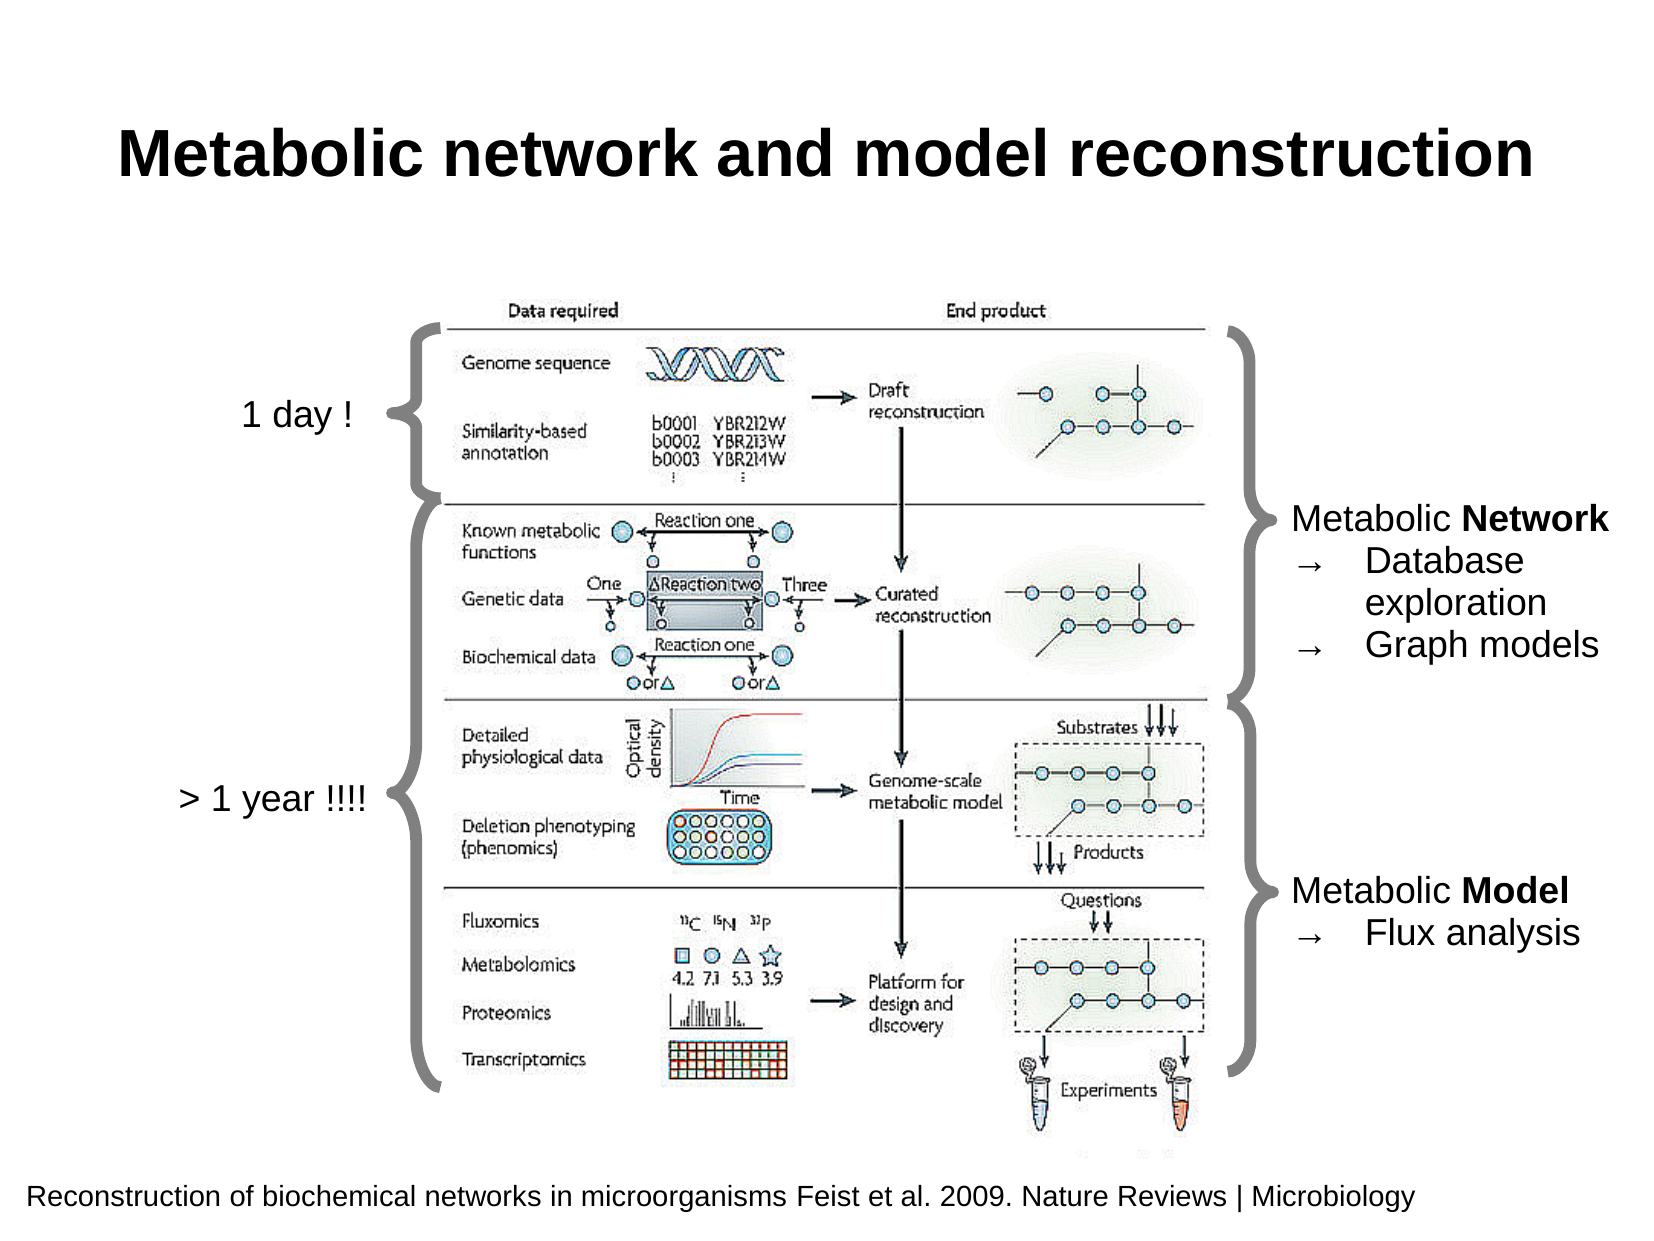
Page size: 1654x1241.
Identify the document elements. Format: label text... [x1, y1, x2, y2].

text_box > 1 year !!!! [163, 769, 383, 827]
title Metabolic network and model reconstruction [82, 49, 1571, 257]
text_box Reconstruction of biochemical networks in microorganisms Feist et al. 2009. Nature Reviews | Microbiology [11, 1169, 1654, 1241]
text_box Metabolic Model → Flux analysis [1276, 861, 1596, 961]
text_box 1 day ! [226, 385, 369, 443]
picture [441, 299, 1212, 1159]
text_box Metabolic Network → Database exploration → Graph models [1276, 489, 1625, 673]
